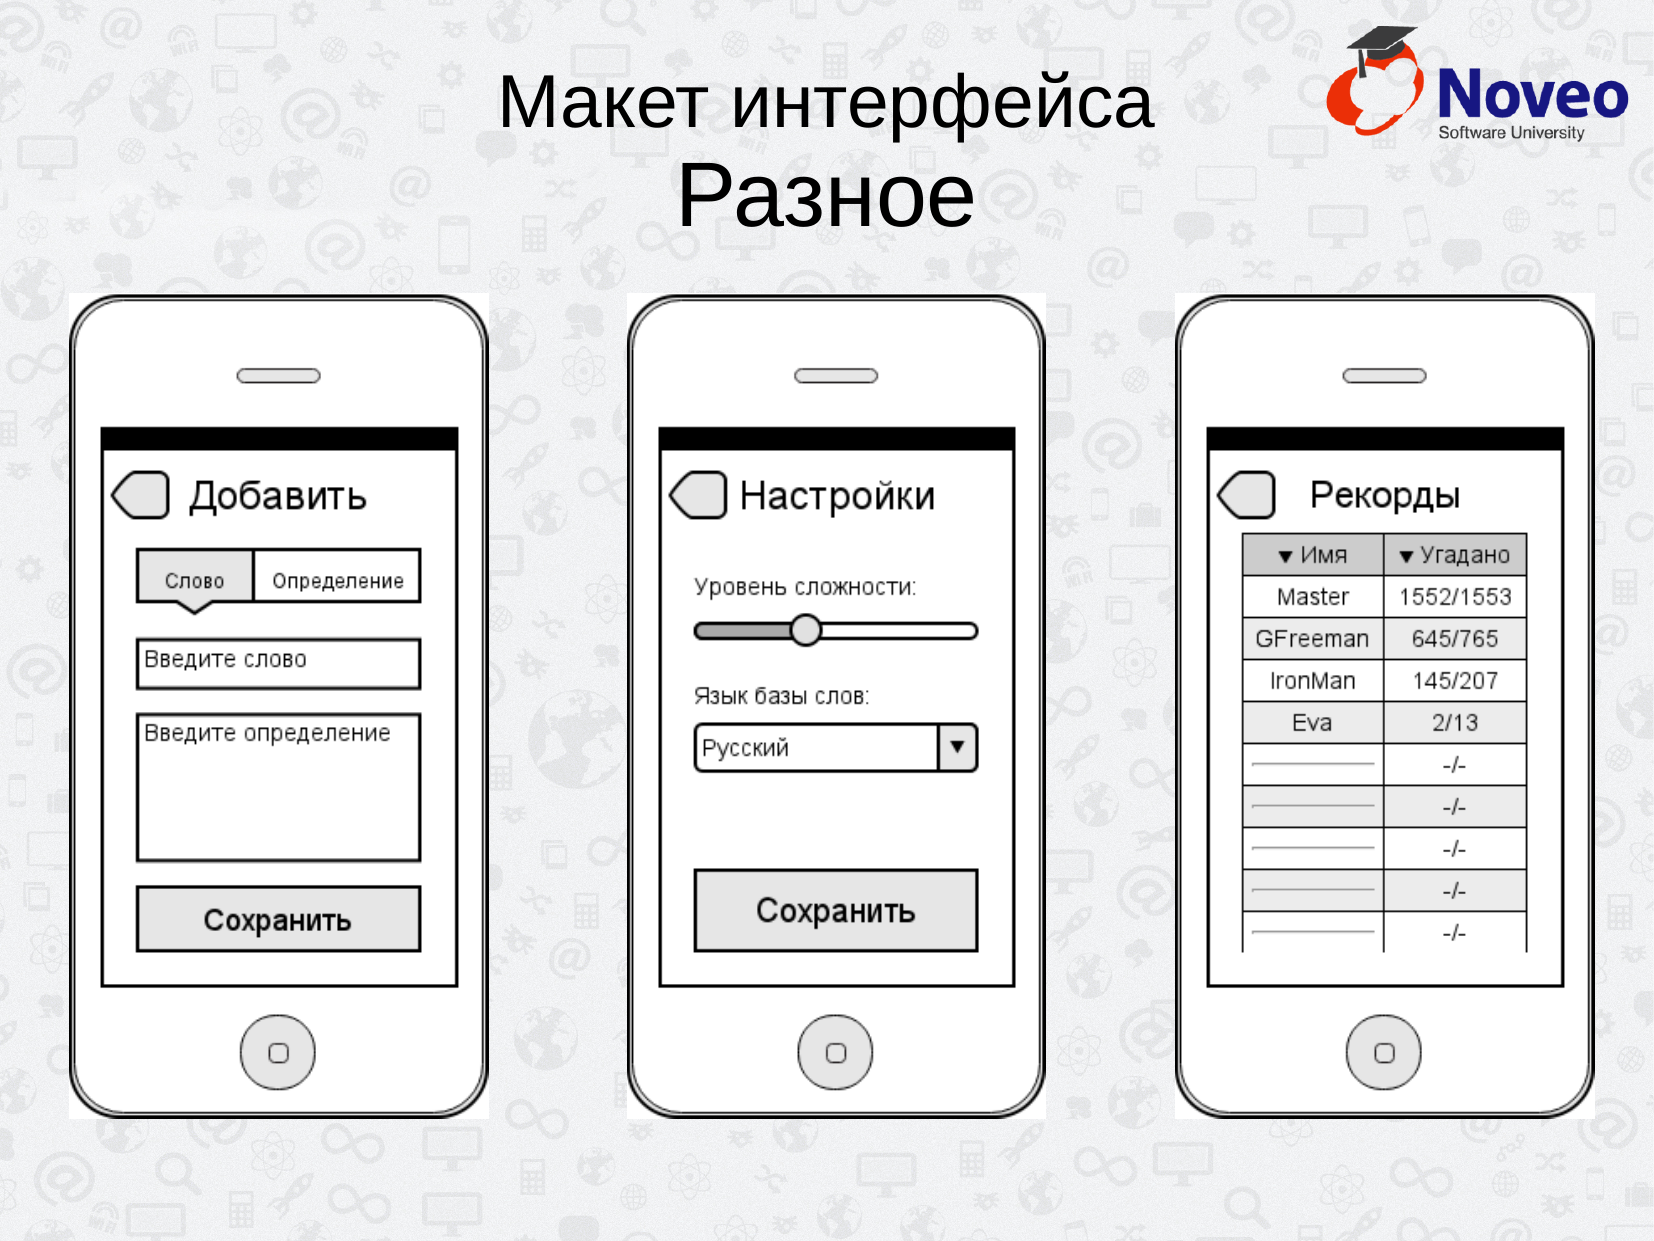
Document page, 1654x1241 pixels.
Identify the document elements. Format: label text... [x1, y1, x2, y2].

picture [0, 0, 1654, 1241]
title Макет интерфейса Разное [82, 49, 1571, 257]
